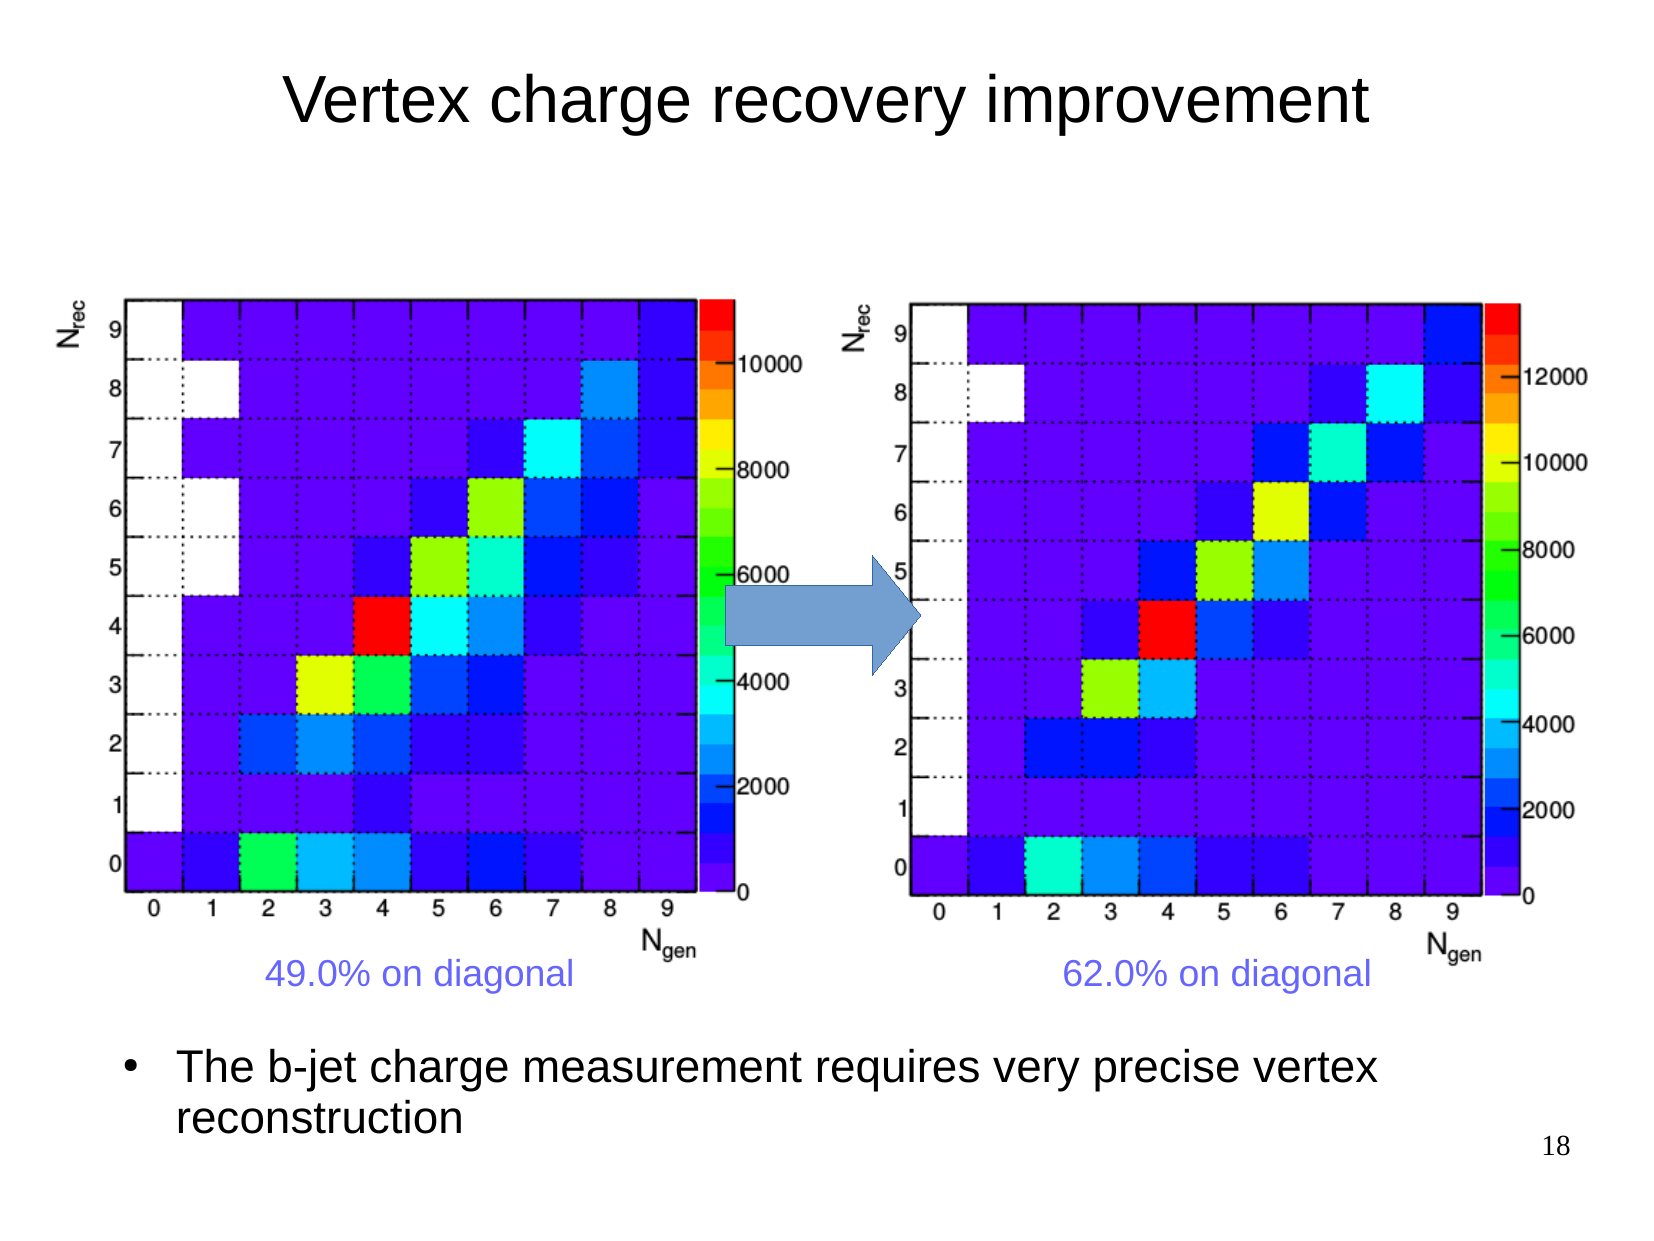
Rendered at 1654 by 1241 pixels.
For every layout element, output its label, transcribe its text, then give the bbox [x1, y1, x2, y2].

title Vertex charge recovery improvement [82, 49, 1571, 151]
text_box [725, 555, 921, 676]
picture [33, 240, 1629, 995]
text_box 62.0% on diagonal [1037, 945, 1397, 1002]
list The b-jet charge measurement requires very precise vertex reconstruction [105, 1040, 1531, 1206]
text_box 49.0% on diagonal [240, 945, 599, 1002]
